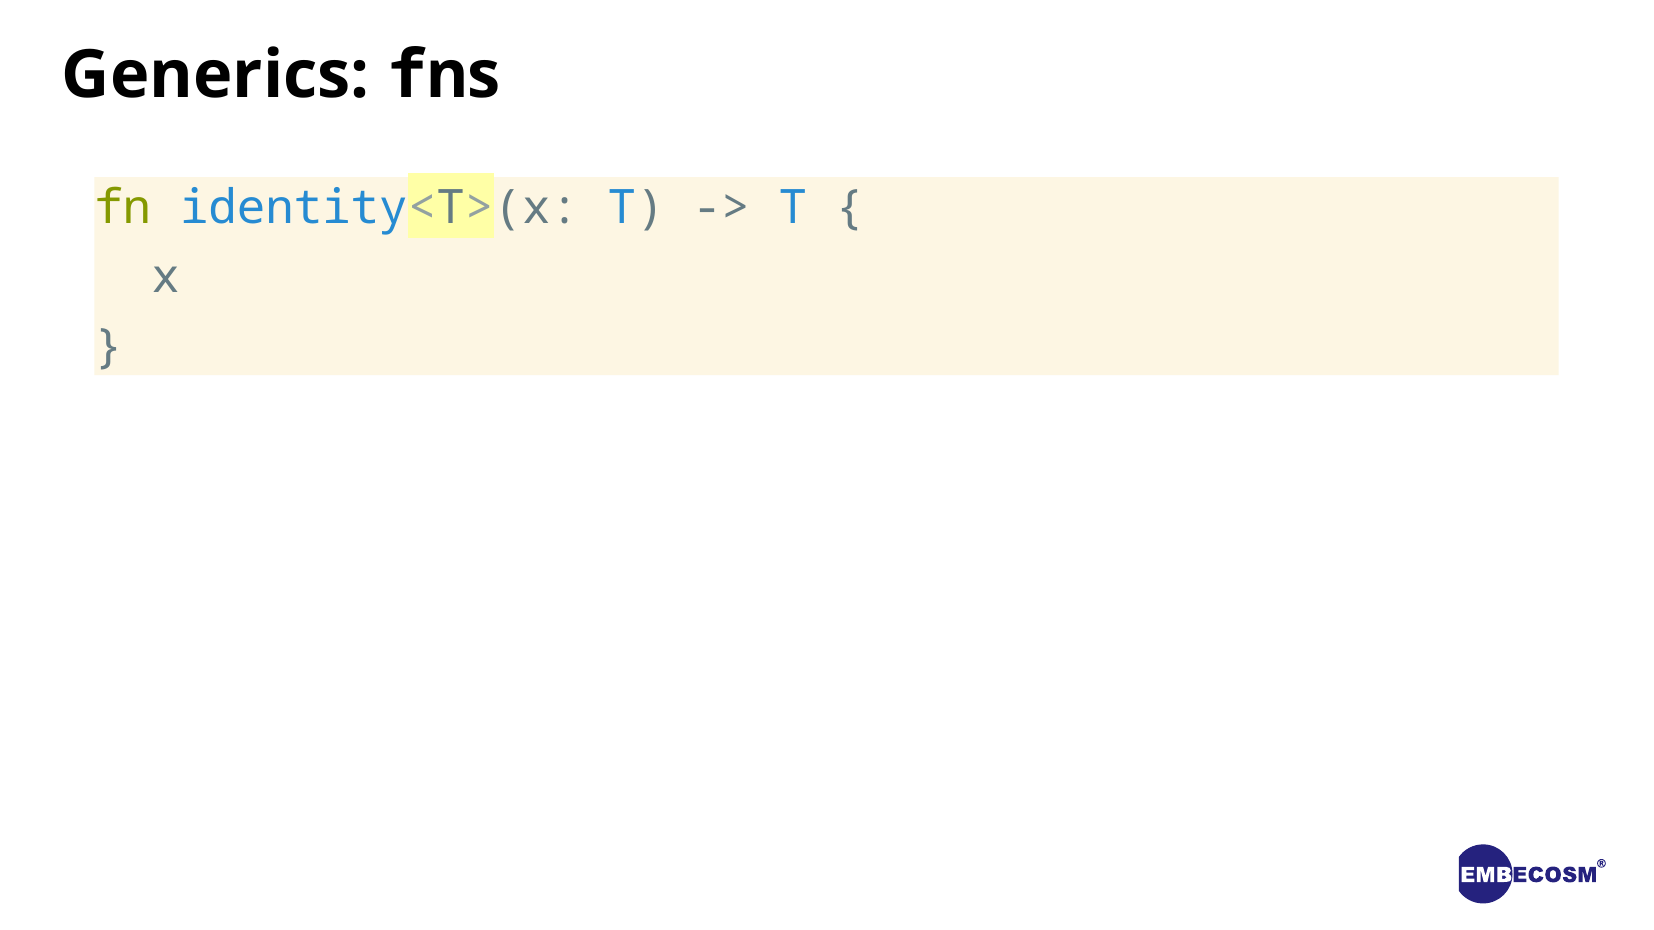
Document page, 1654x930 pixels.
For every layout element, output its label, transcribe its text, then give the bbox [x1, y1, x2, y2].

title Generics: fns [47, 26, 1606, 178]
list fn identity<T>(x: T) -> T { x } [94, 177, 1559, 376]
